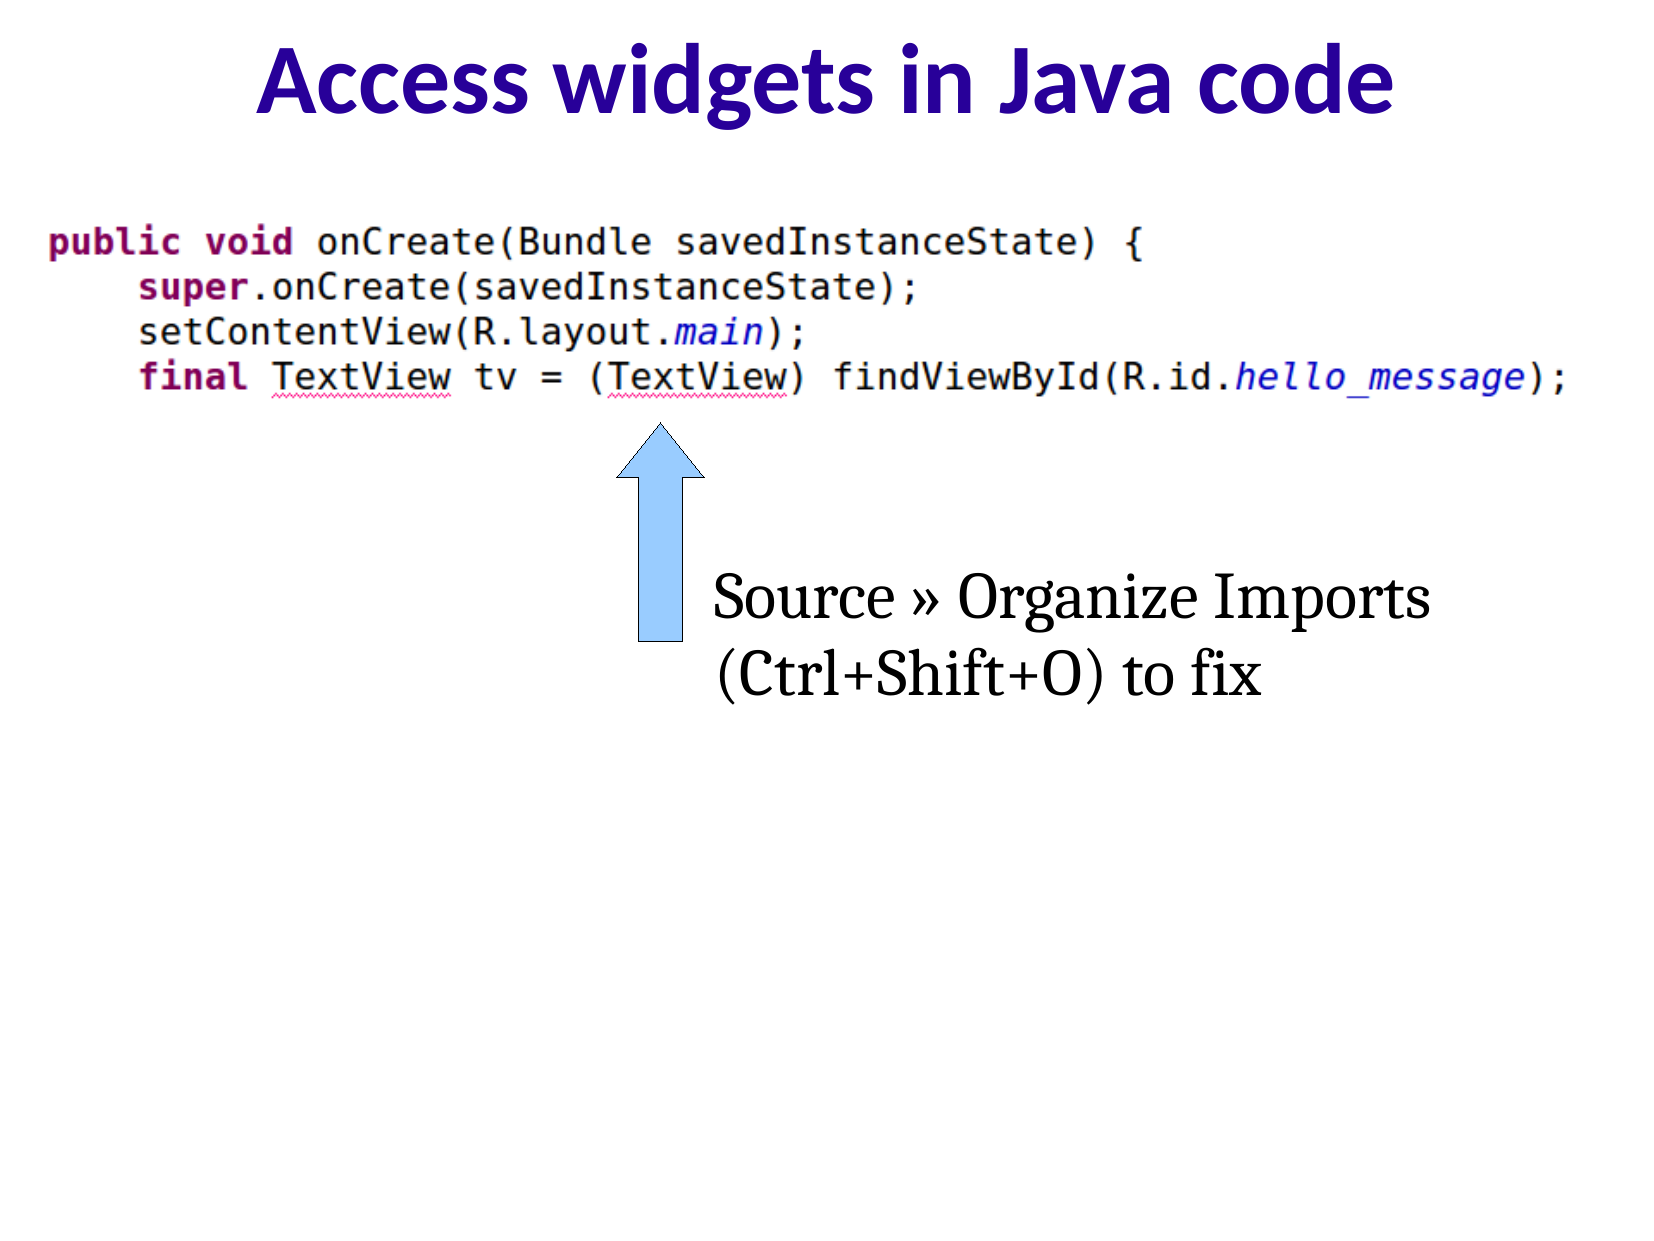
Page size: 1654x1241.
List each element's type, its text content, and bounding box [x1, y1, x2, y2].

text_box Source » Organize Imports (Ctrl+Shift+O) to fix [699, 551, 1500, 723]
title Access widgets in Java code [82, 0, 1571, 192]
picture [5, 222, 1571, 433]
text_box [616, 422, 705, 642]
